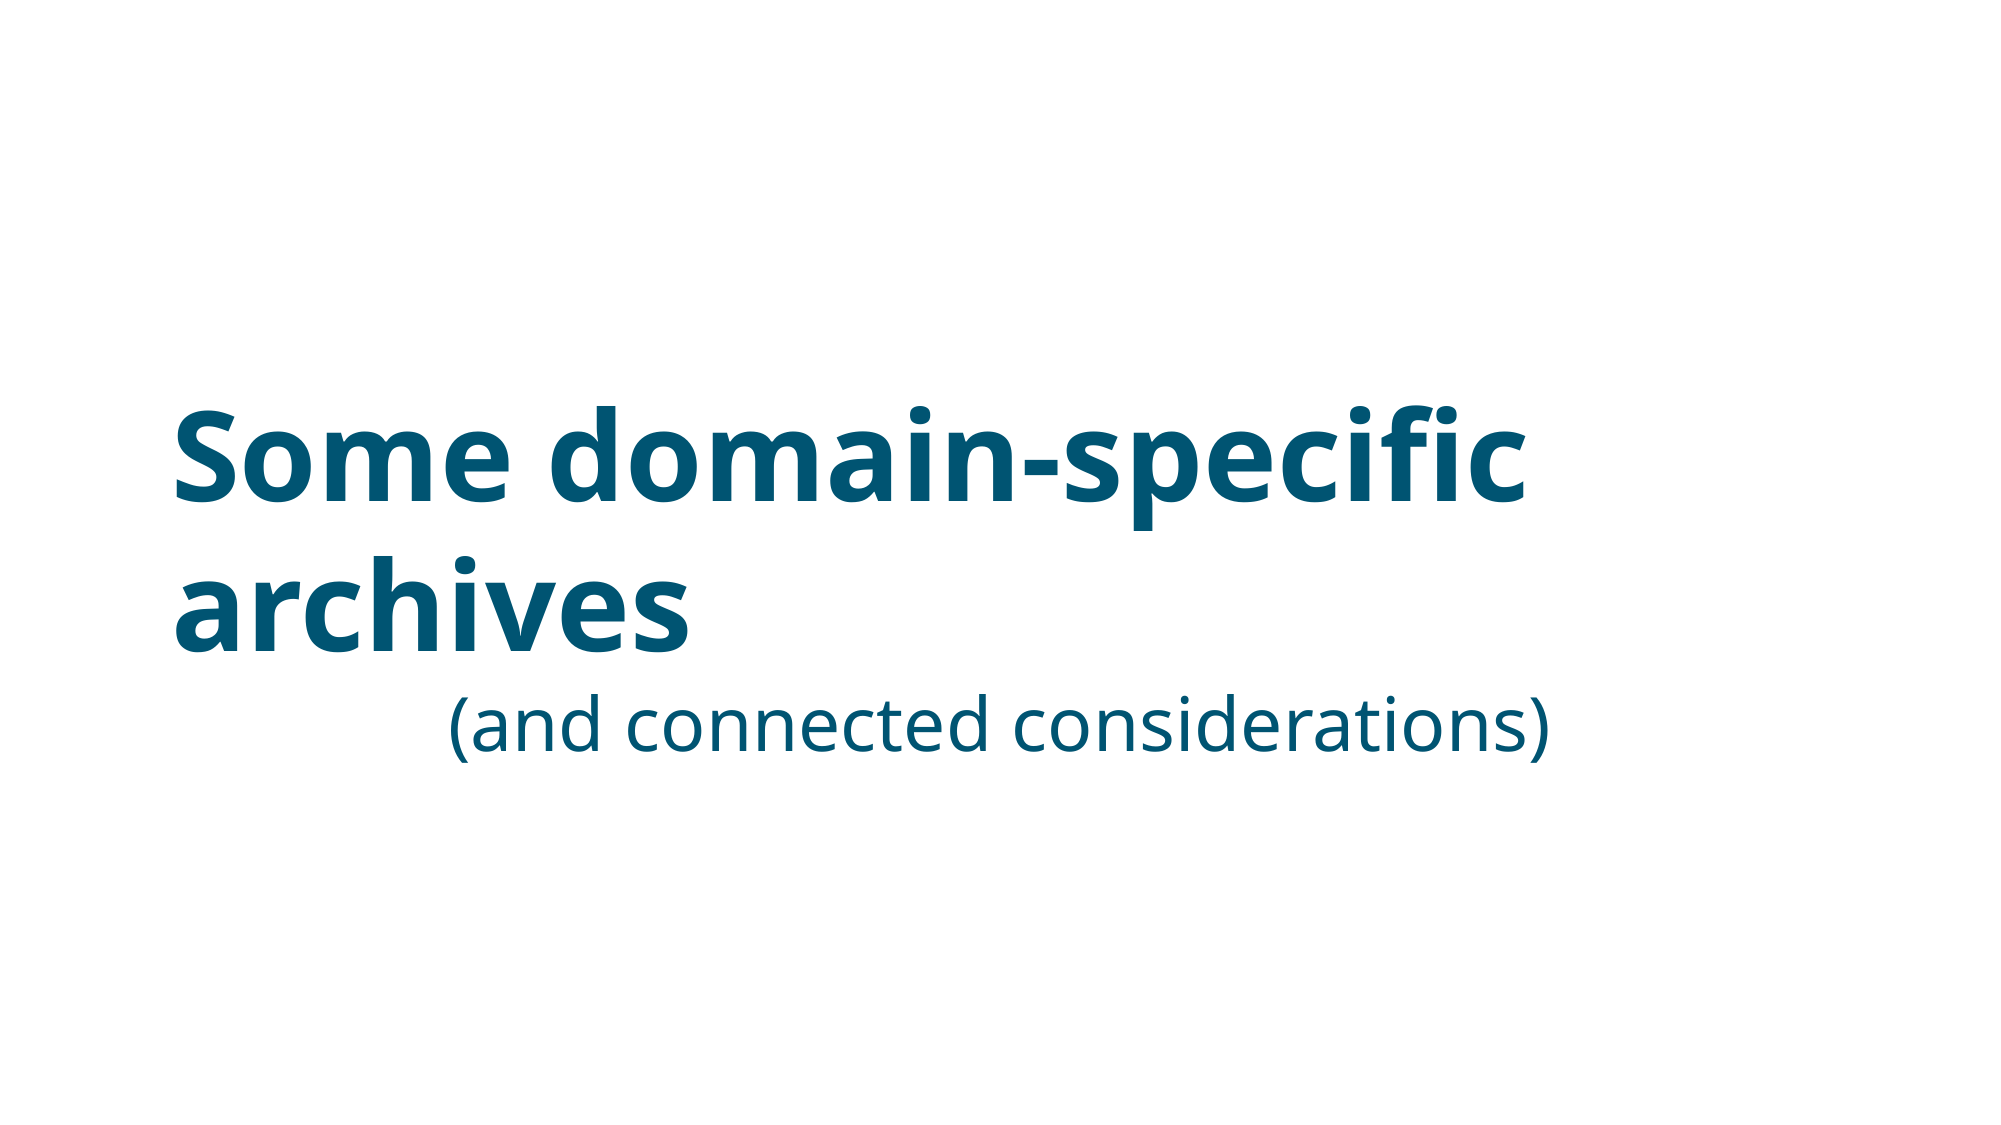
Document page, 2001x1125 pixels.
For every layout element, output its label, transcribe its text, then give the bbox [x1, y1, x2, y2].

text_box Some domain-specific archives (and connected considerations) [156, 368, 1844, 684]
